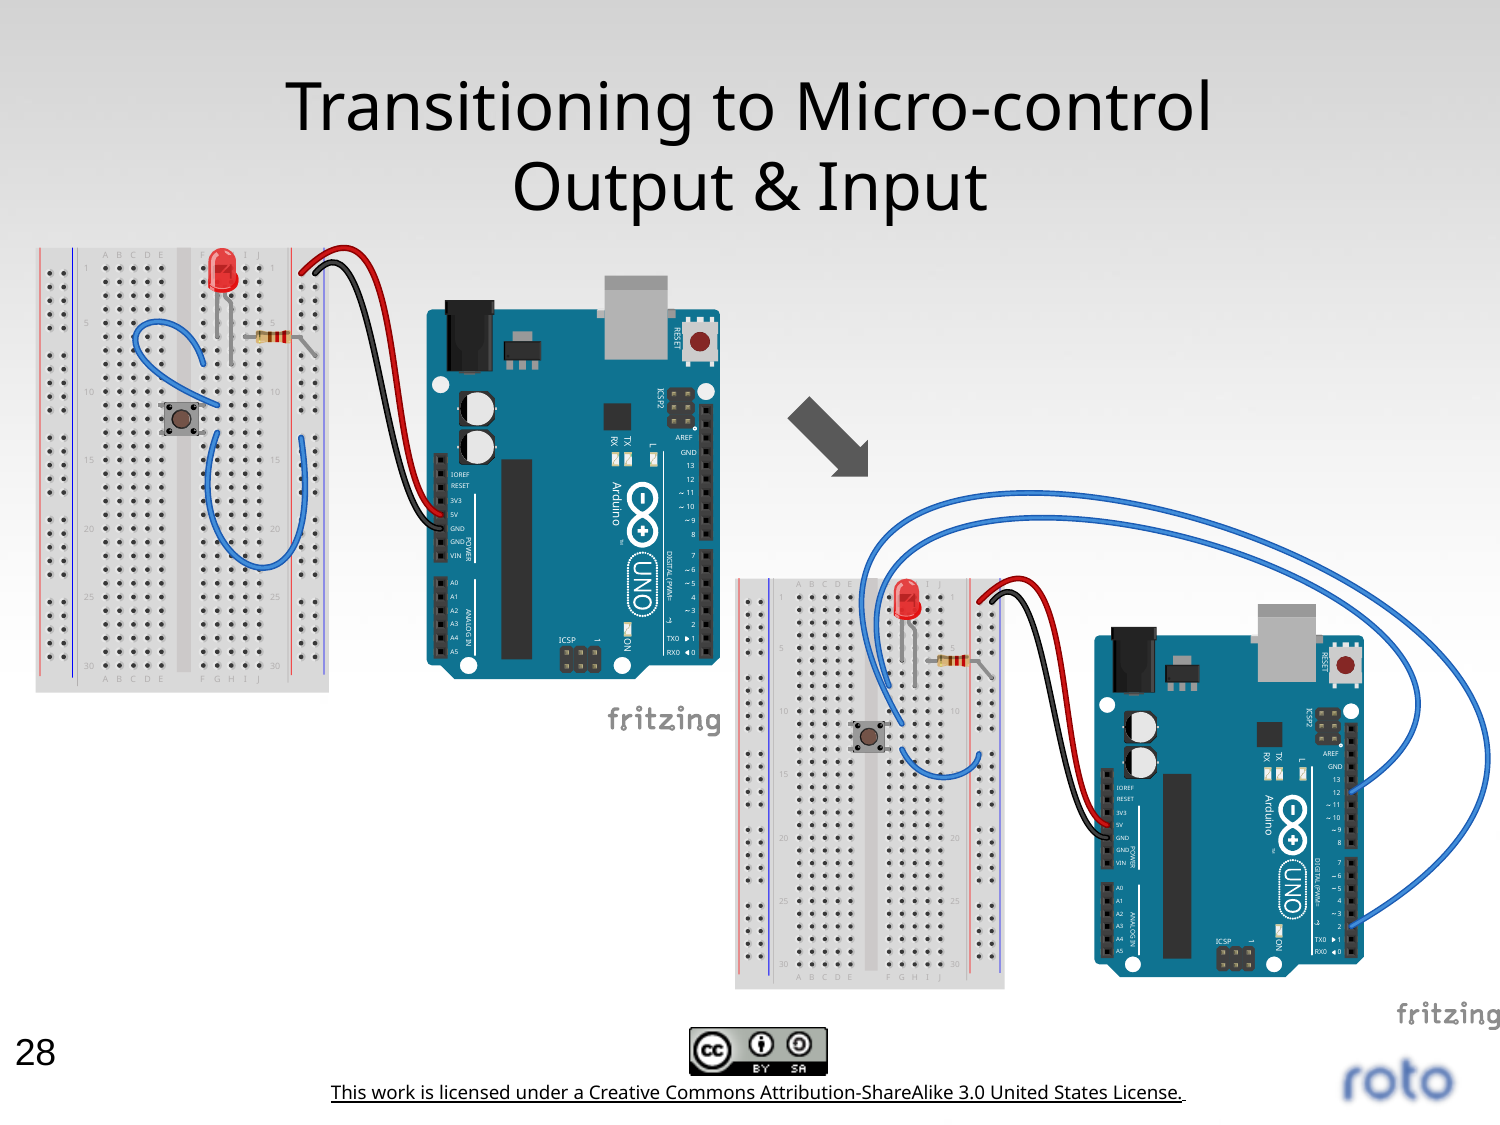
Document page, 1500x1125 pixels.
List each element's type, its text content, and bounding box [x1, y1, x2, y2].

title Transitioning to Micro-control Output & Input [112, 49, 1388, 238]
picture [0, 0, 1500, 1125]
text_box [787, 396, 868, 477]
